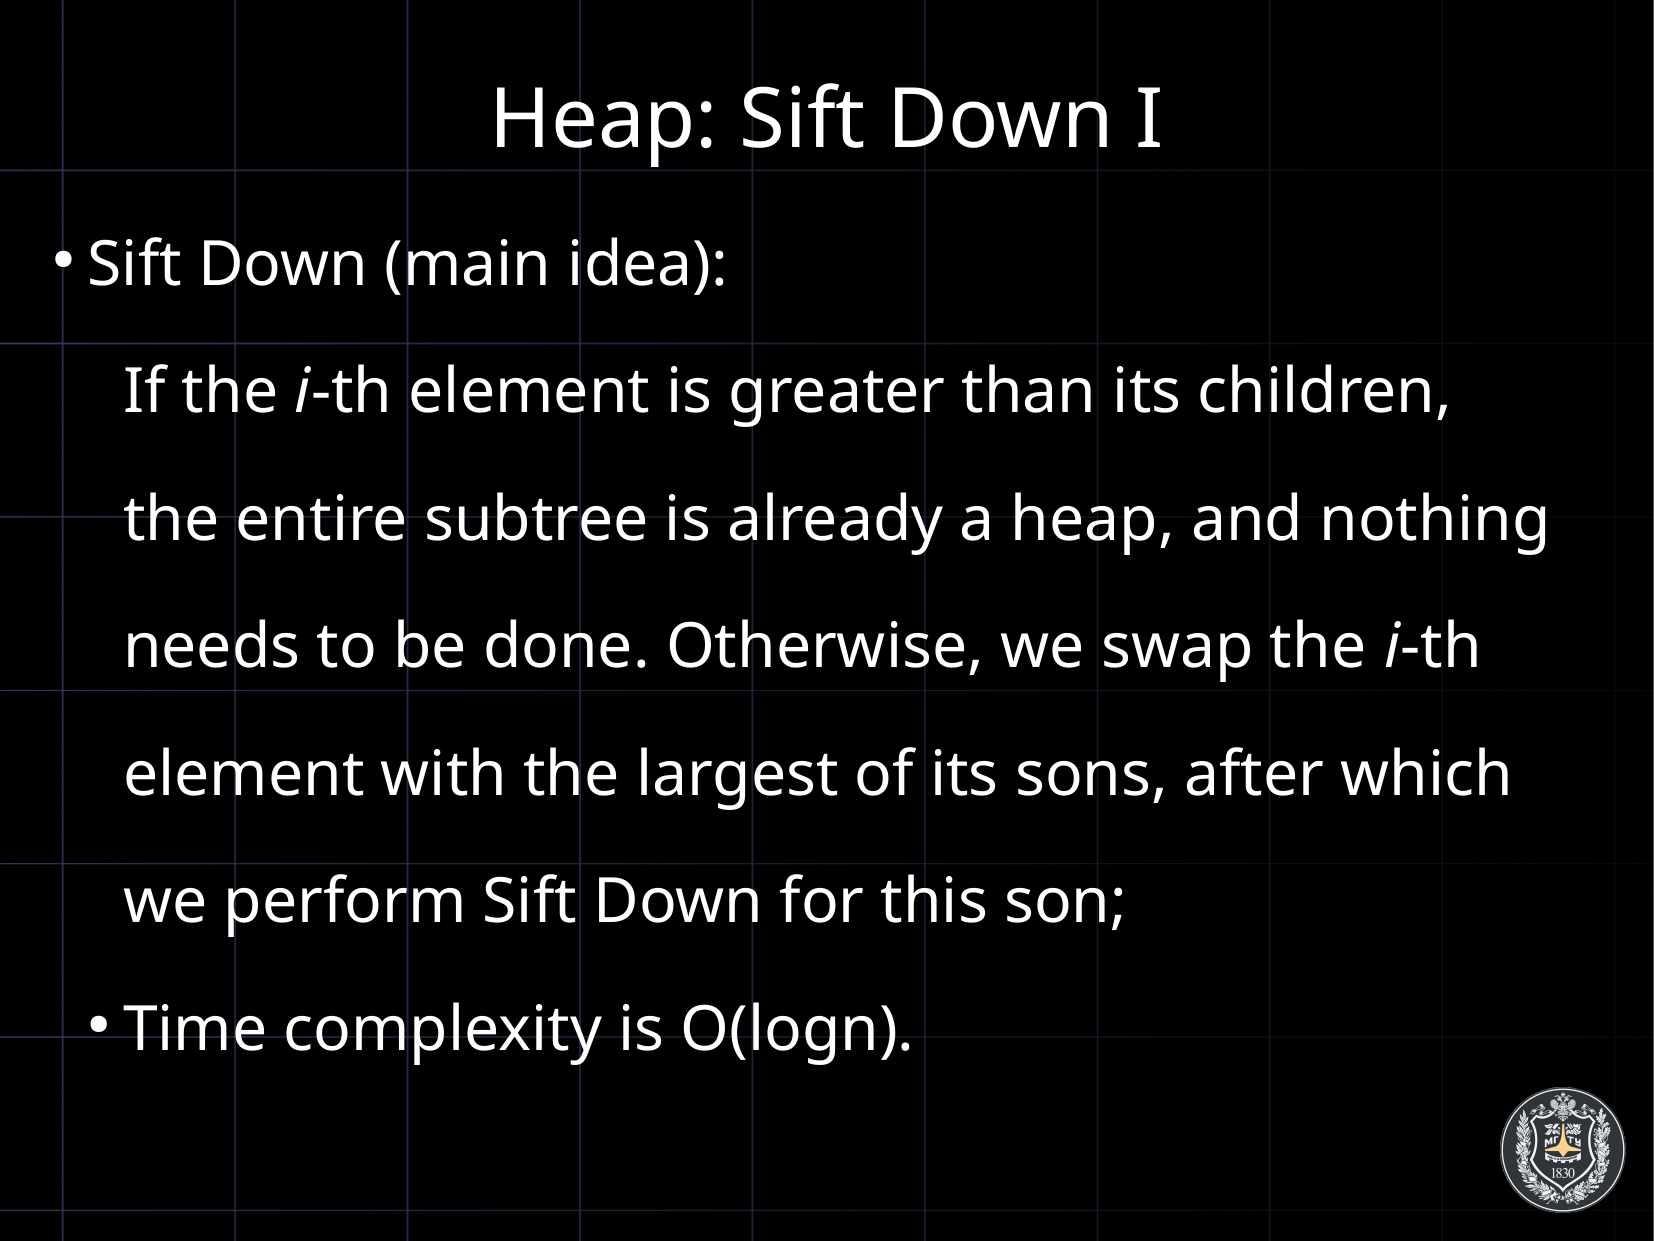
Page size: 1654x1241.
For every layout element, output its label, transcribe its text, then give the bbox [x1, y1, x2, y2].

picture [0, 0, 1654, 1241]
text_box Sift Down (main idea): If the i-th element is greater than its children, the entire subtree is already a heap, and nothing needs to be done. Otherwise, we swap the i-th element with the largest of its sons, after which we perform Sift Down for this son; Time complexity is O(logn). [37, 168, 1576, 1162]
title Heap: Sift Down I [82, 37, 1571, 168]
